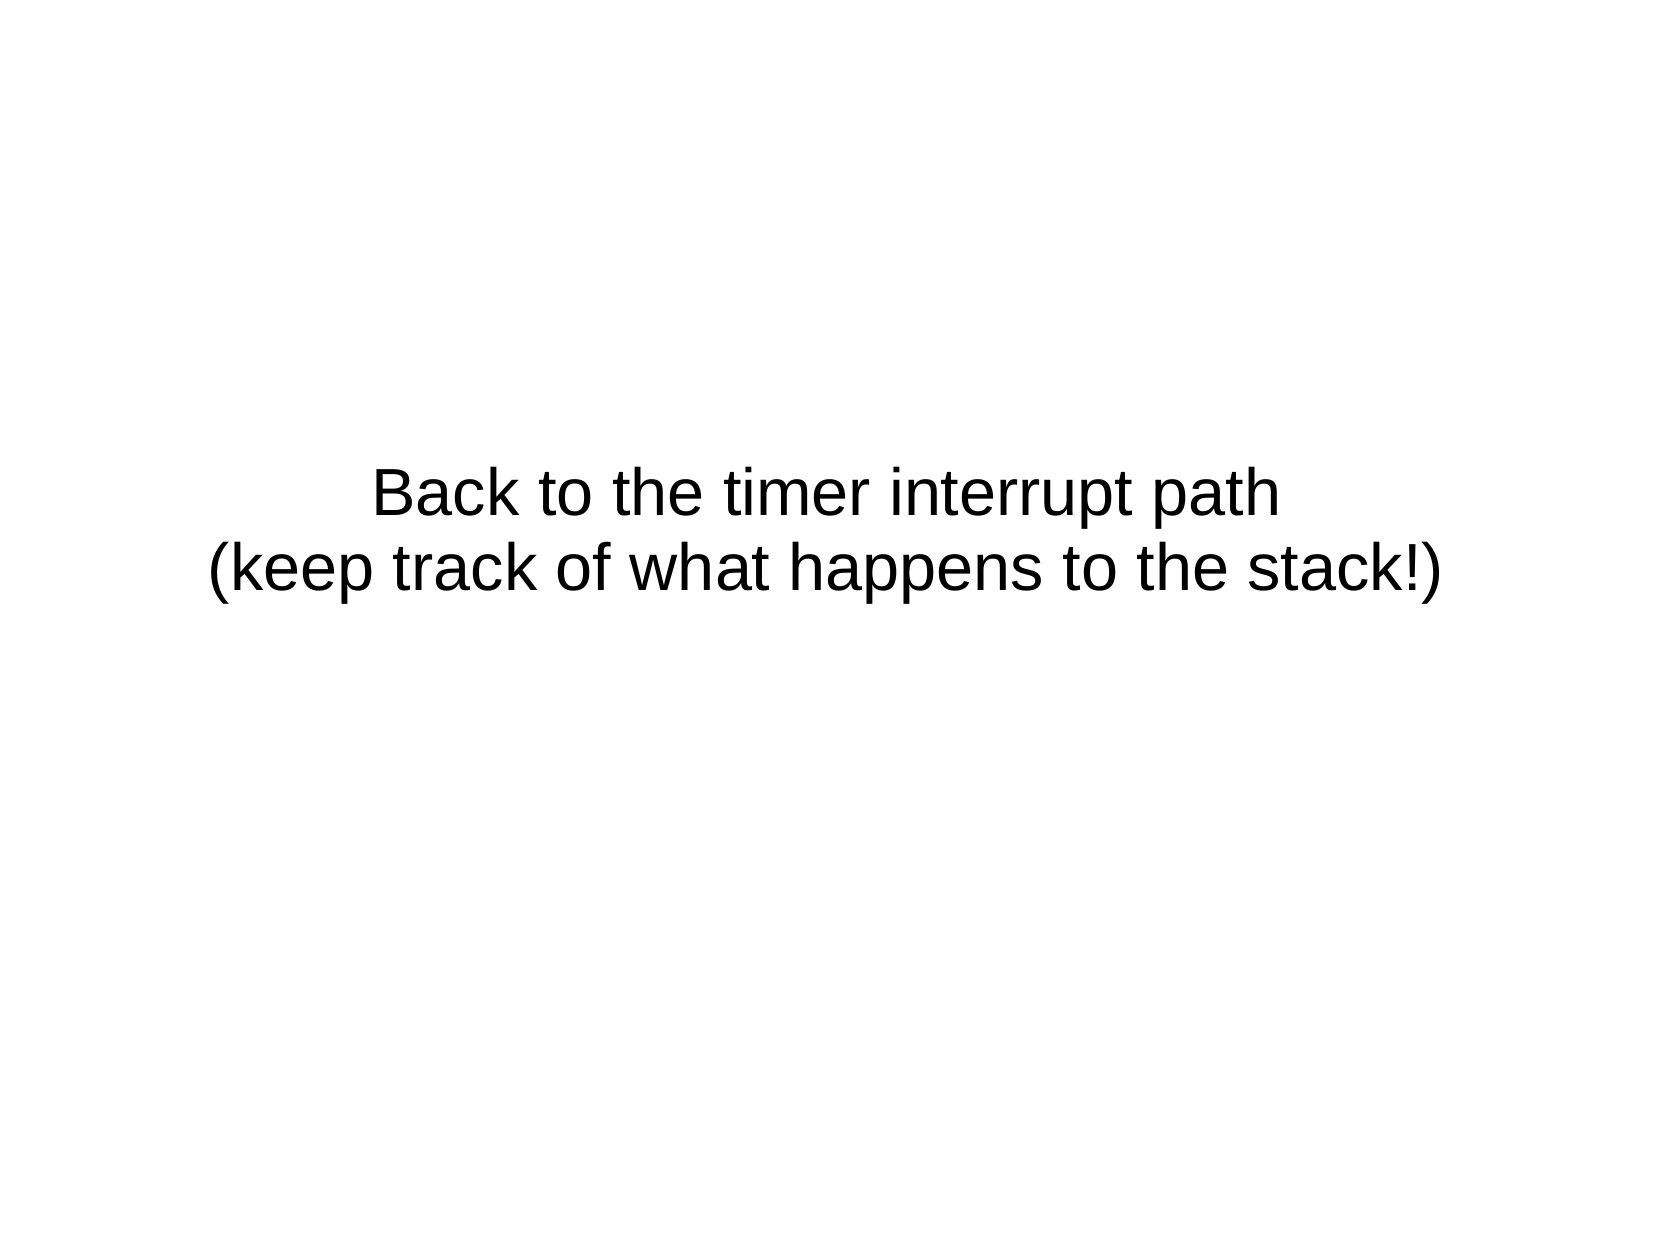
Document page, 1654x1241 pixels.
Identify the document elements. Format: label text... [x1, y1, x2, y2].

subtitle Back to the timer interrupt path (keep track of what happens to the stack!) [82, 49, 1571, 1010]
